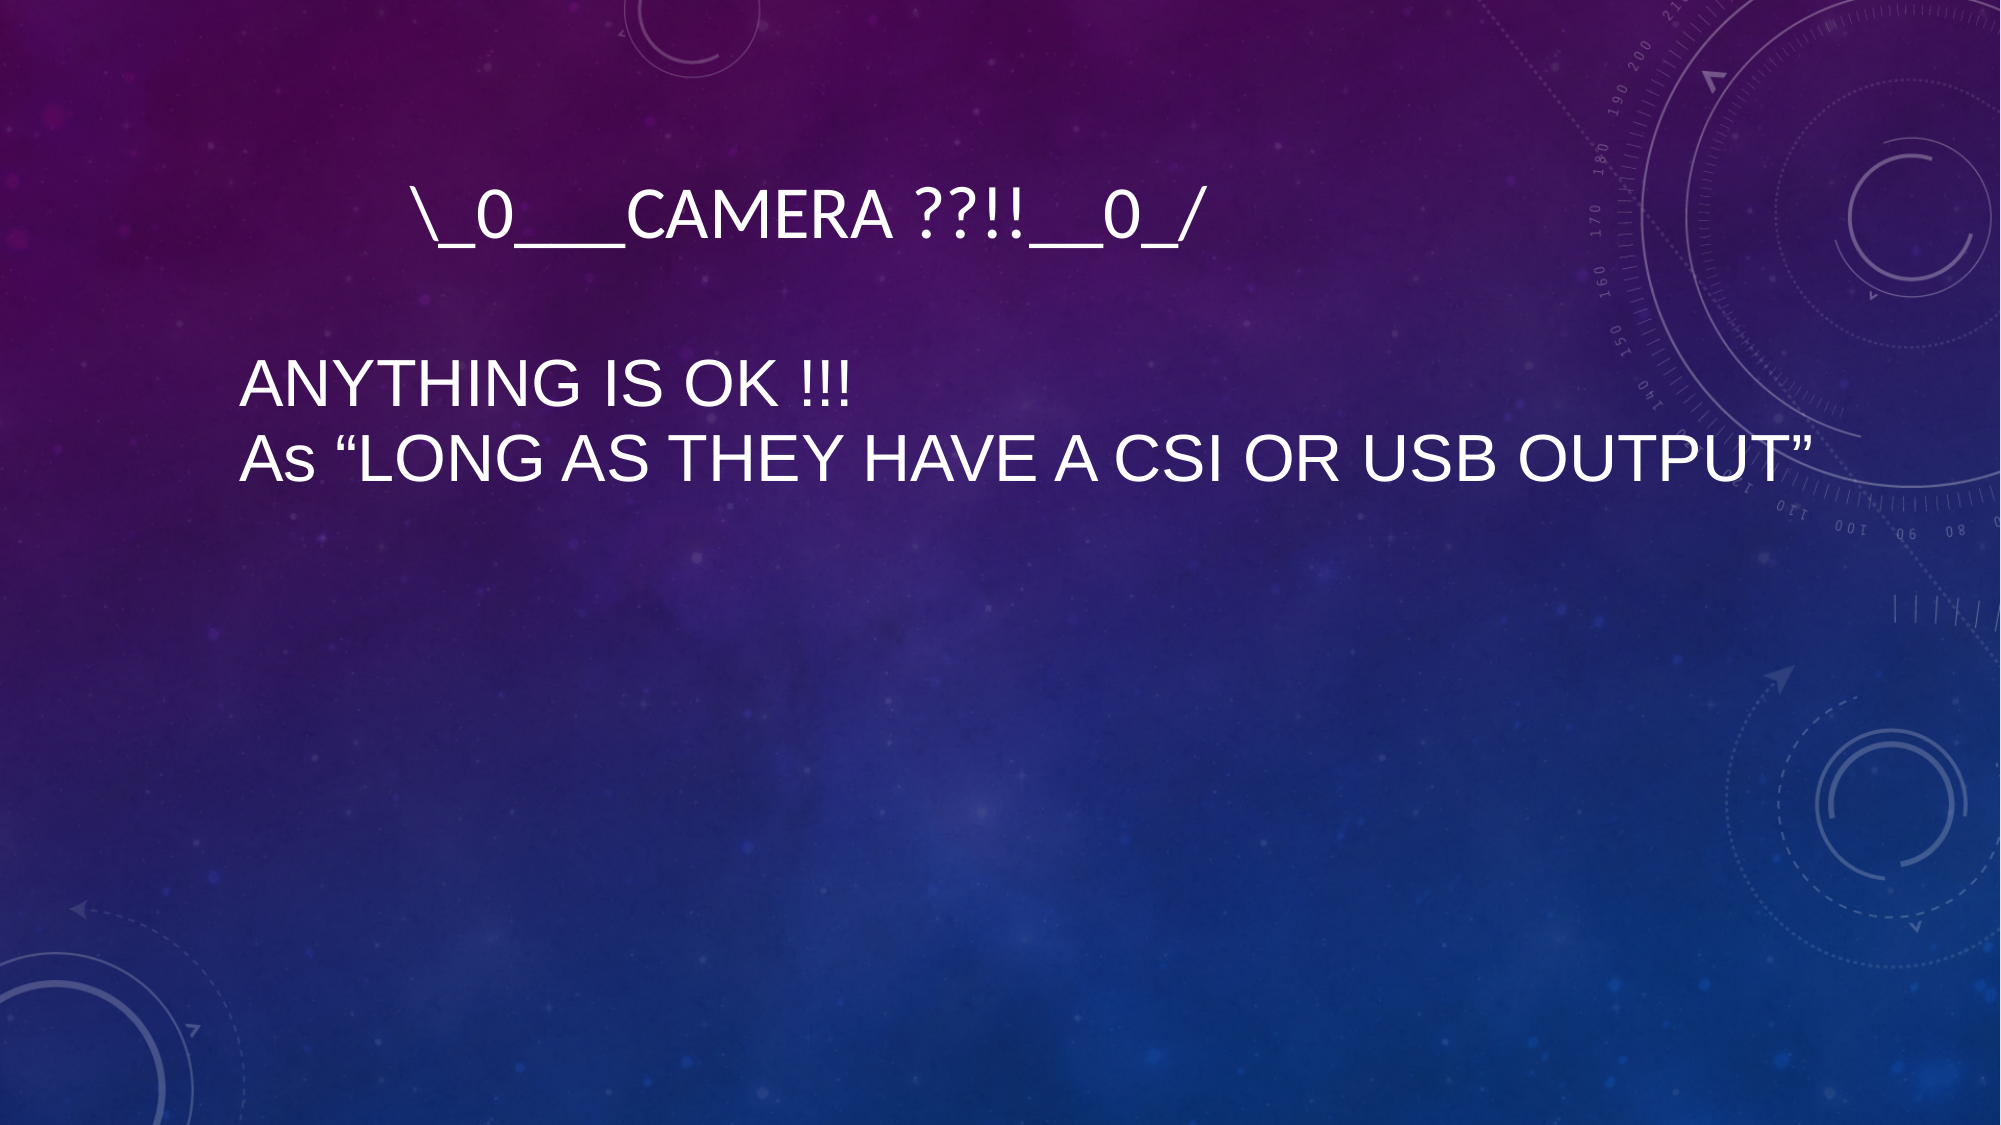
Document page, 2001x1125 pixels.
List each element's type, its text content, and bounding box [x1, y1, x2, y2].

picture [0, 0, 2001, 1125]
title \_0___CAMERA ??!!__0_/ [112, 99, 1775, 339]
text_box ANYTHING IS OK !!! As “LONG AS THEY HAVE A CSI OR USB OUTPUT” [224, 338, 1914, 587]
